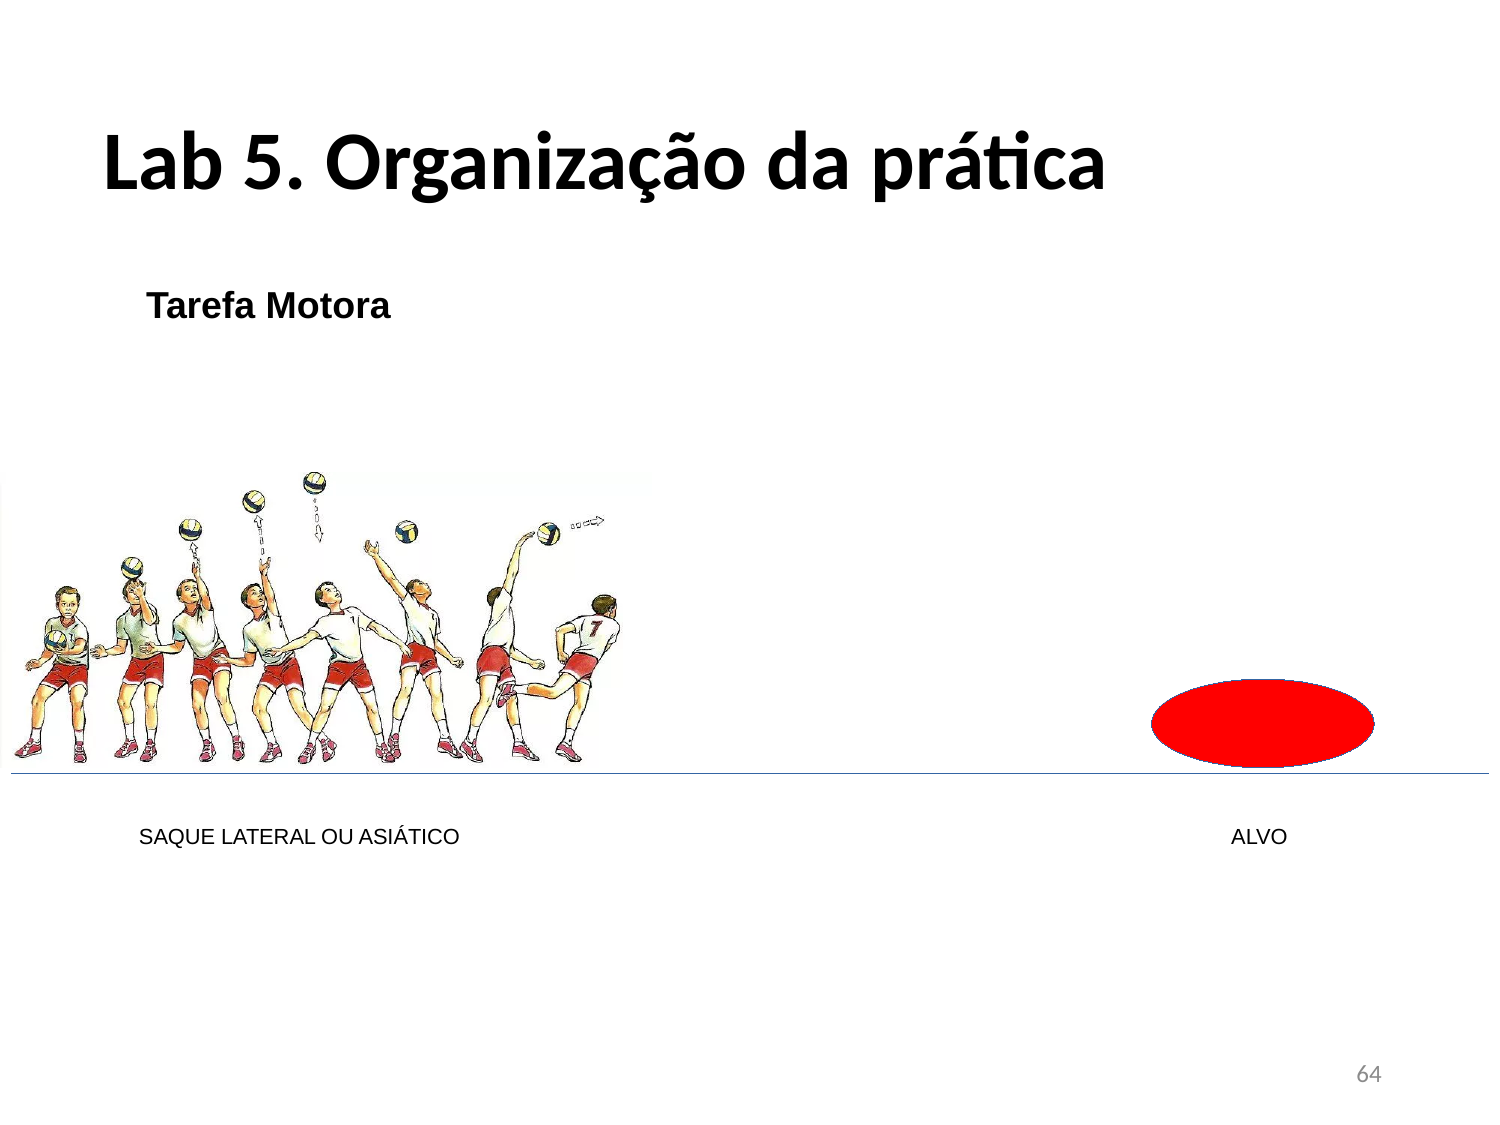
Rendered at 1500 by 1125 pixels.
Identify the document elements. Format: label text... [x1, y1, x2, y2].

text_box Tarefa Motora [131, 277, 1152, 335]
text_box SAQUE LATERAL OU ASIÁTICO [118, 817, 476, 857]
picture [0, 472, 652, 768]
text_box ALVO [1216, 817, 1303, 857]
text_box [1151, 679, 1375, 768]
title Lab 5. Organização da prática [103, 59, 1397, 278]
